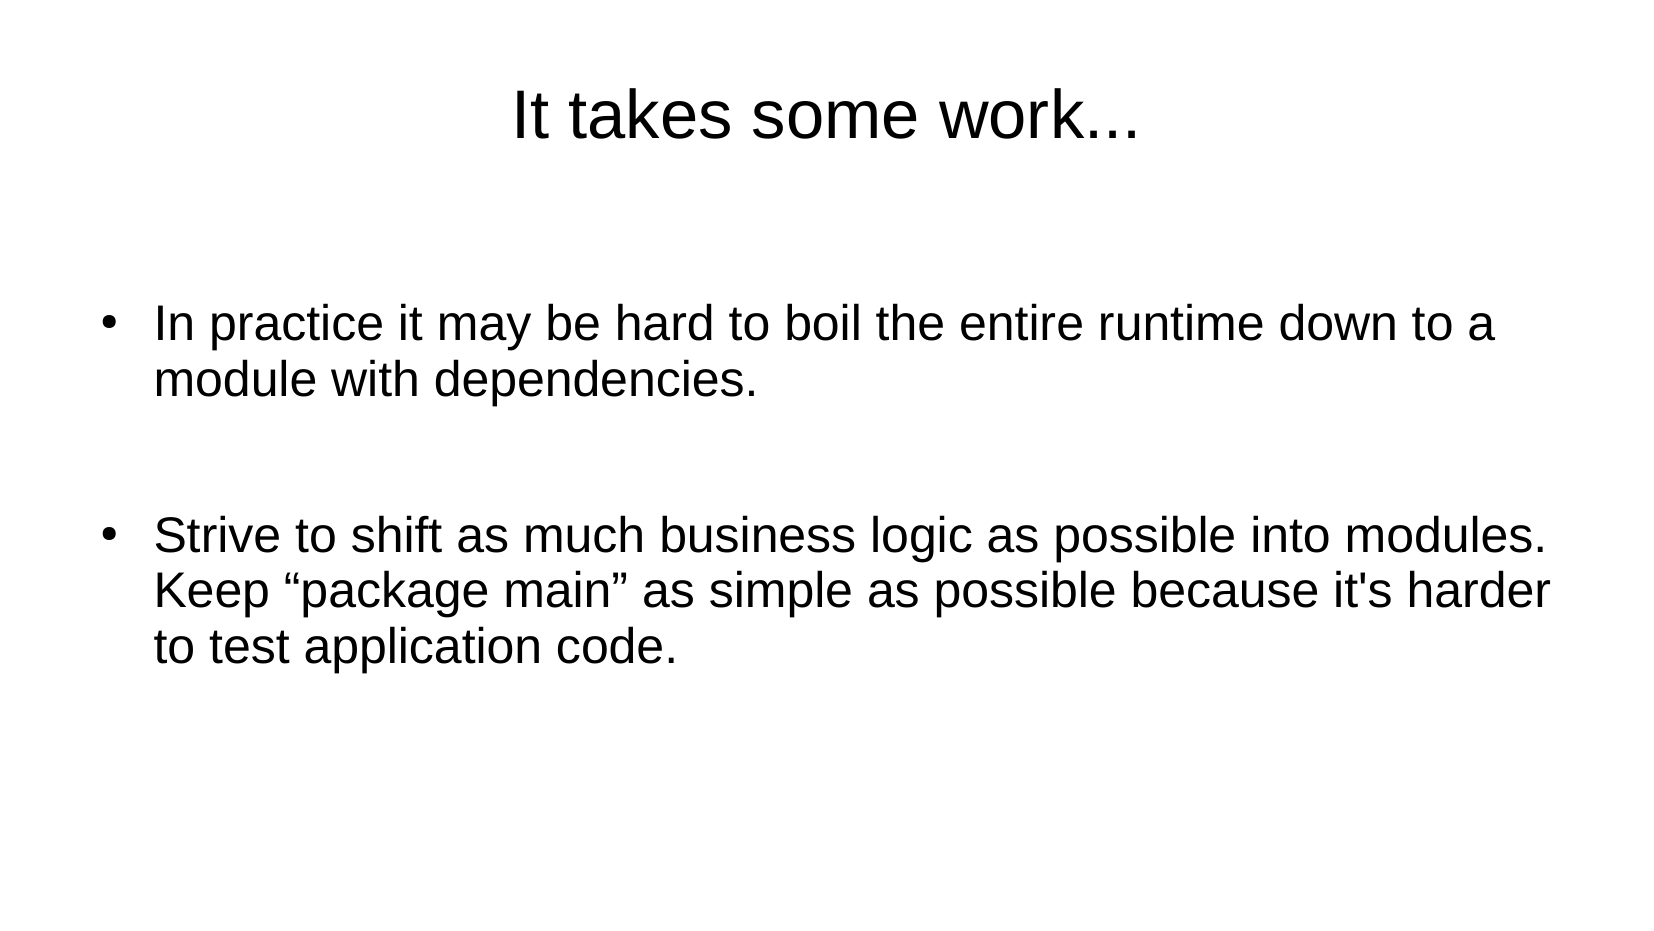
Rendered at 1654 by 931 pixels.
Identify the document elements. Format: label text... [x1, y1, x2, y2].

title It takes some work... [82, 37, 1571, 193]
list In practice it may be hard to boil the entire runtime down to a module with dependencies. Strive to shift as much business logic as possible into modules. Keep “package main” as simple as possible because it's harder to test application code. [82, 217, 1571, 758]
